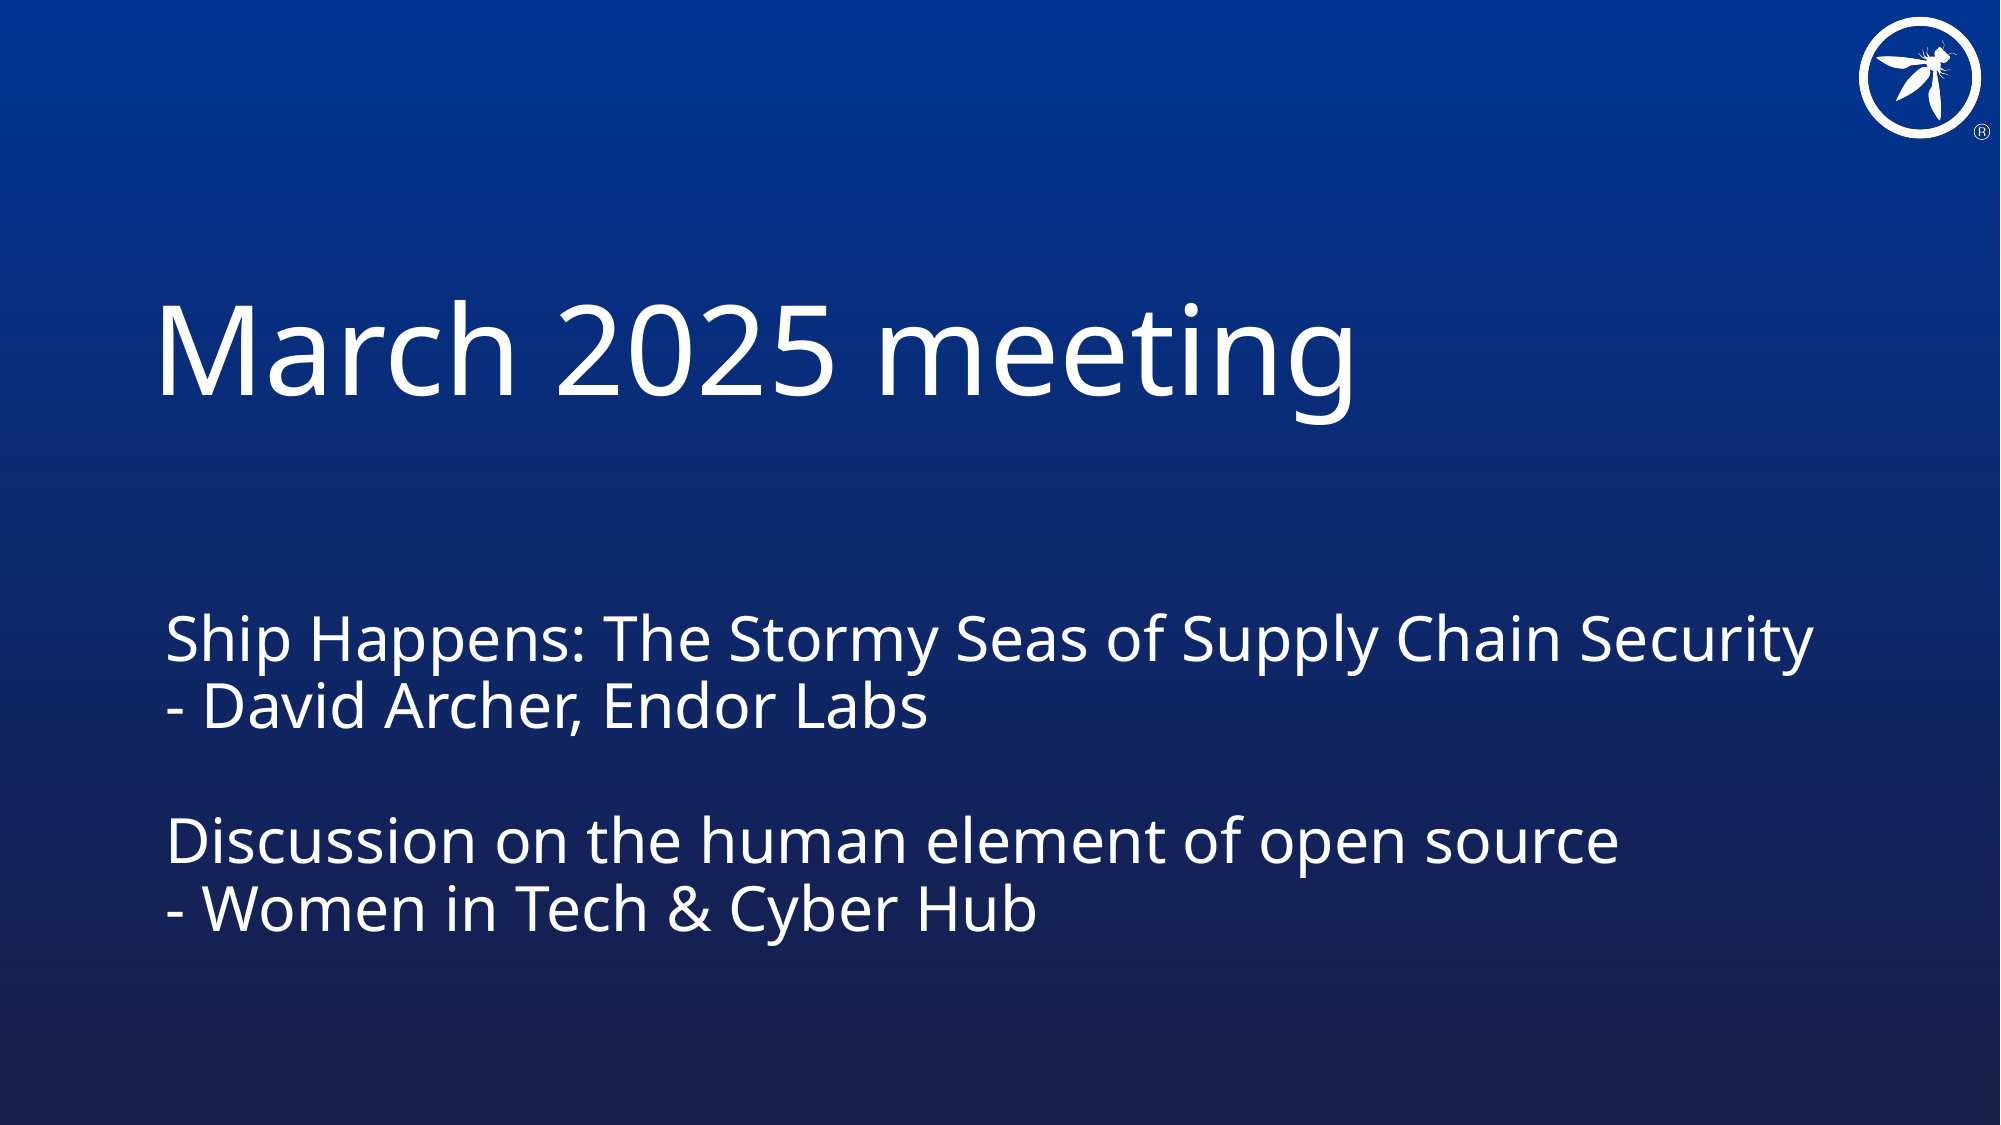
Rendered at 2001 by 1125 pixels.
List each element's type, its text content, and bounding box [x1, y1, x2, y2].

picture [1797, 0, 2001, 200]
title Ship Happens: The Stormy Seas of Supply Chain Security - David Archer, Endor Labs Discussion on the human element of open source - Women in Tech & Cyber Hub [150, 600, 1875, 920]
title March 2025 meeting [136, 280, 1862, 601]
